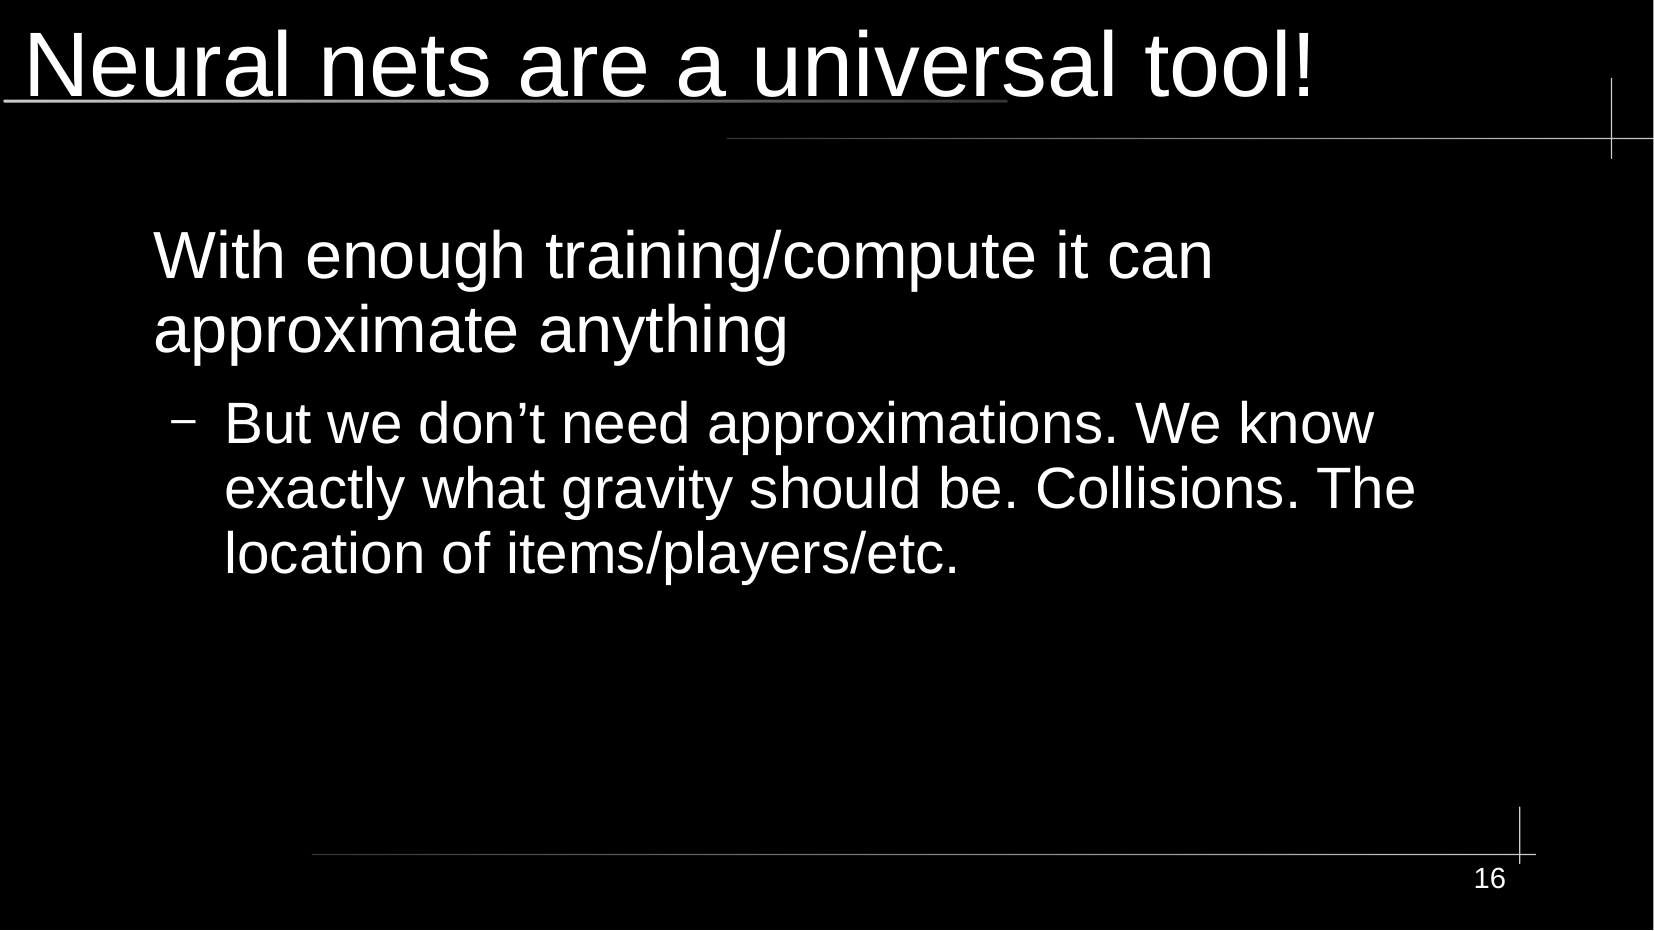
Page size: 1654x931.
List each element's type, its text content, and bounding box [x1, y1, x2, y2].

title Neural nets are a universal tool! [23, 11, 1589, 119]
list With enough training/compute it can approximate anything But we don’t need approximations. We know exactly what gravity should be. Collisions. The location of items/players/etc. [82, 217, 1571, 758]
